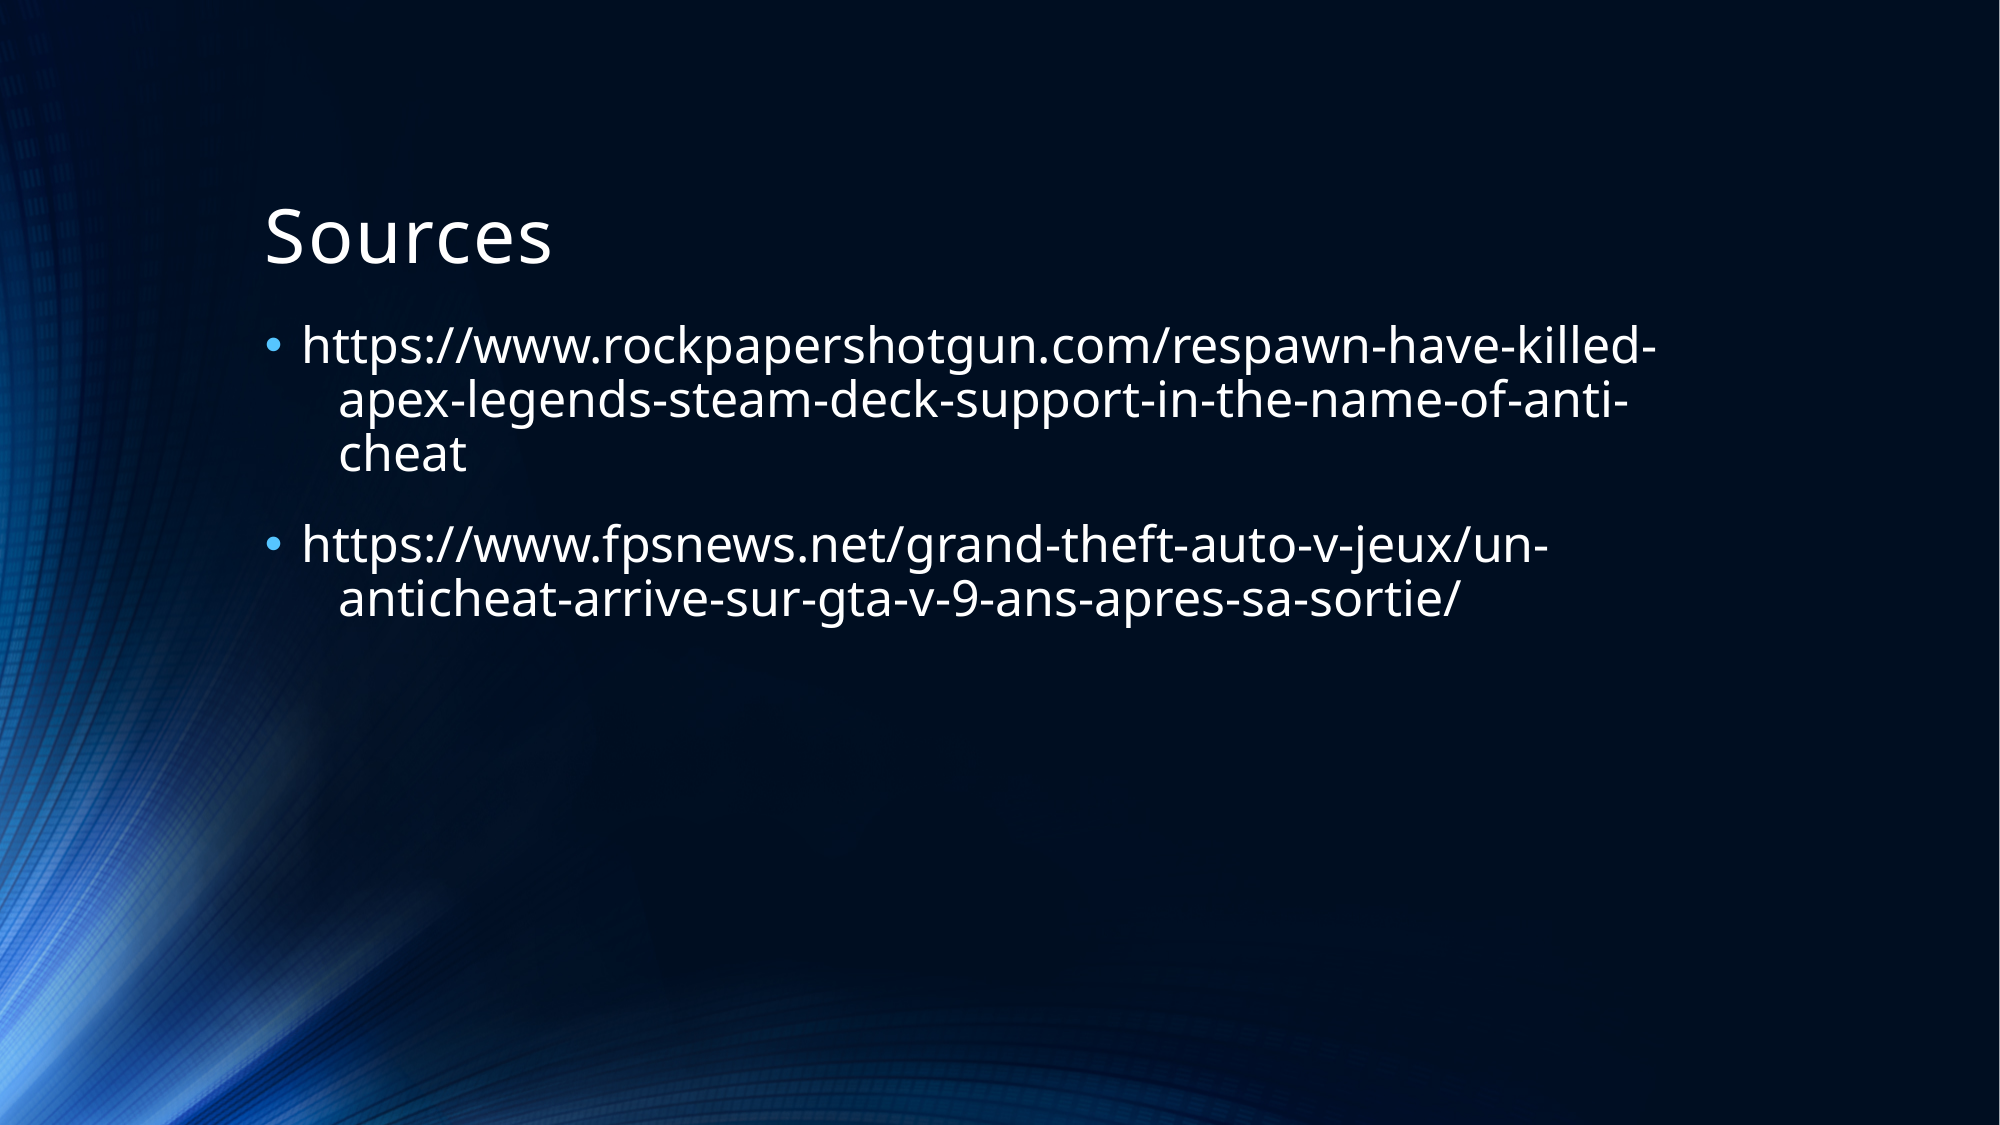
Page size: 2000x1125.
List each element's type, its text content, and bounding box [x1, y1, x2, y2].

list https://www.rockpapershotgun.com/respawn-have-killed-apex-legends-steam-deck-support-in-the-name-of-anti-cheat https://www.fpsnews.net/grand-theft-auto-v-jeux/un-anticheat-arrive-sur-gta-v-9-ans-apres-sa-sortie/ [249, 312, 1749, 988]
title Sources [249, 62, 1750, 288]
